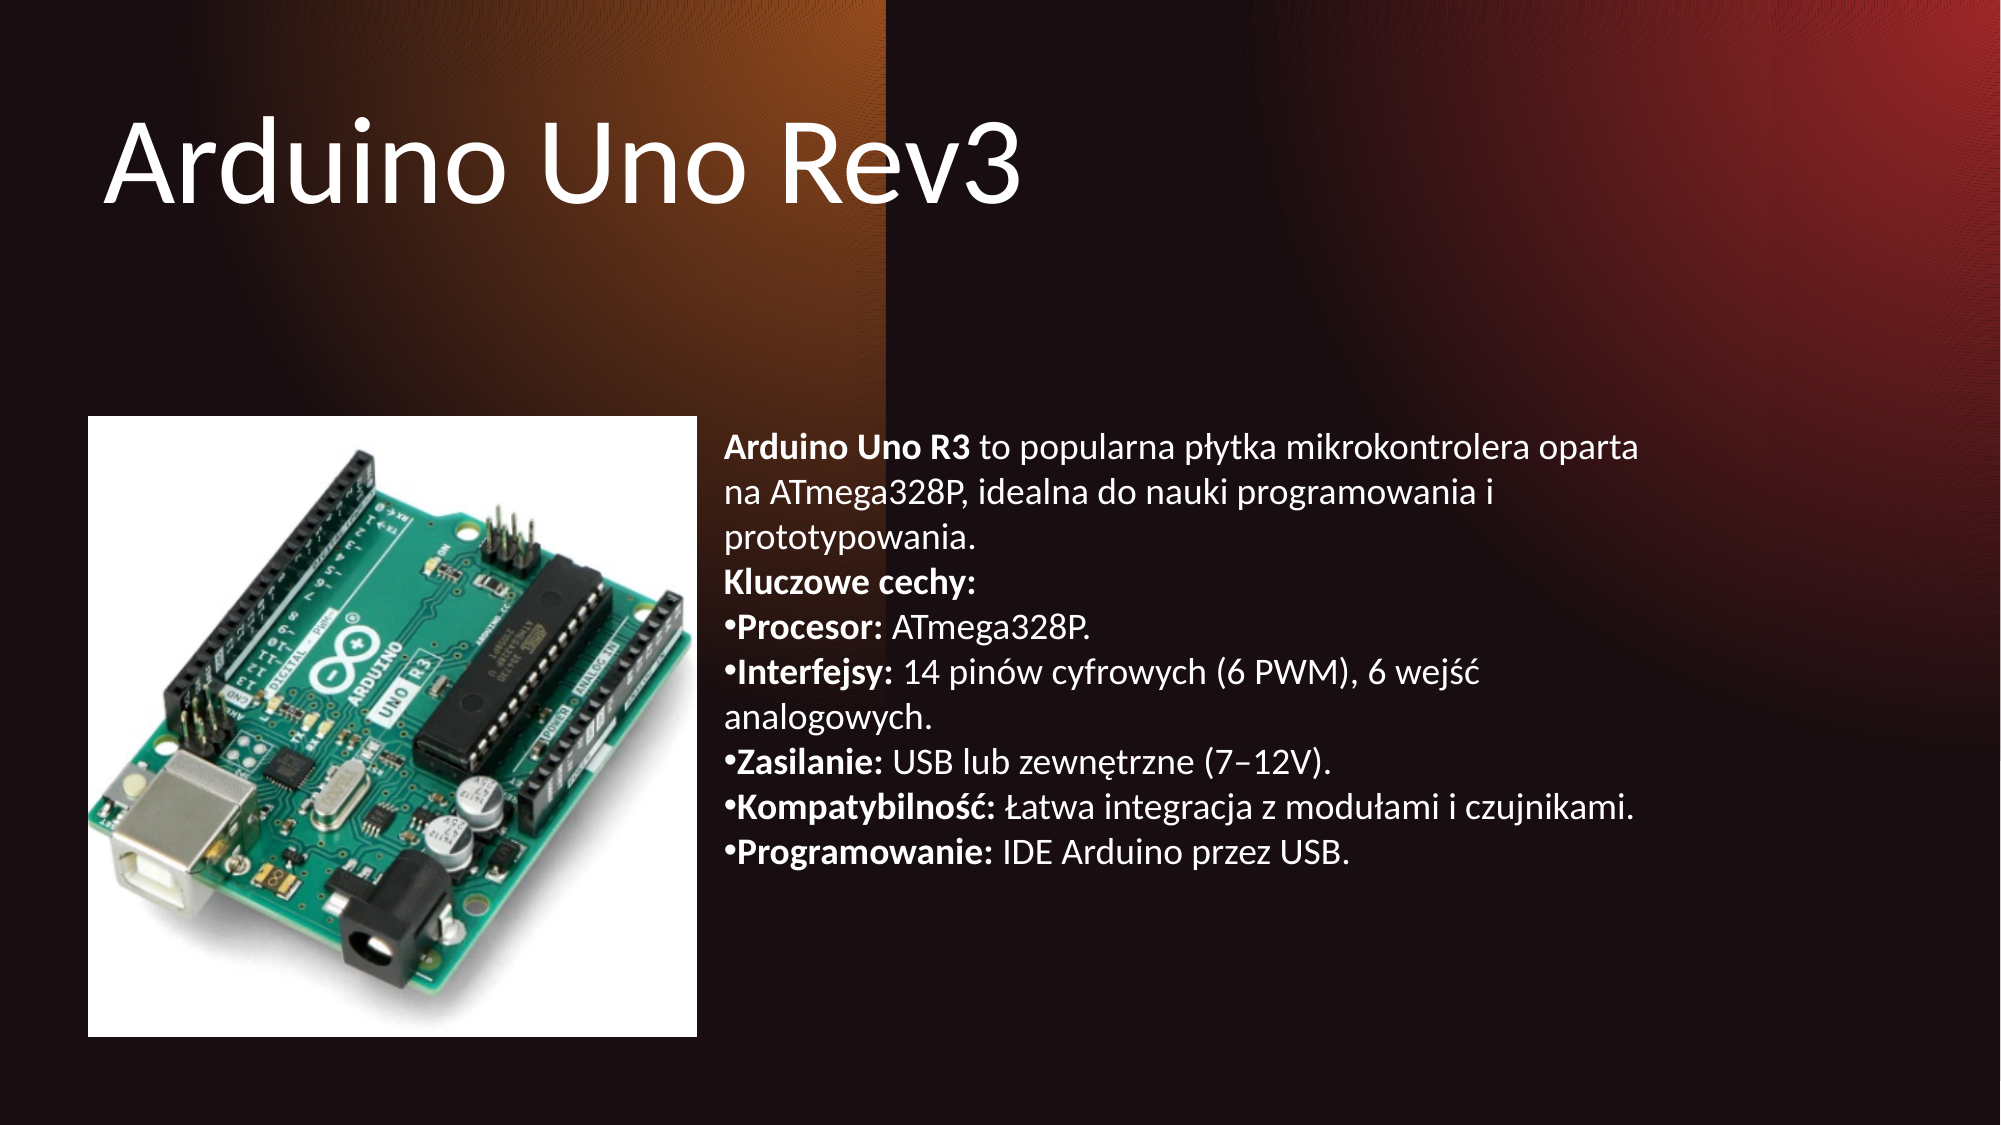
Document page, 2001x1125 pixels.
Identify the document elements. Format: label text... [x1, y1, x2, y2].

picture [88, 416, 697, 1037]
title Arduino Uno Rev3 [88, 88, 1910, 386]
text_box Arduino Uno R3 to popularna płytka mikrokontrolera oparta na ATmega328P, idealna do nauki programowania i prototypowania. Kluczowe cechy: Procesor: ATmega328P. Interfejsy: 14 pinów cyfrowych (6 PWM), 6 wejść analogowych. Zasilanie: USB lub zewnętrzne (7–12V). Kompatybilność: Łatwa integracja z modułami i czujnikami. Programowanie: IDE Arduino przez USB. [708, 414, 1670, 885]
